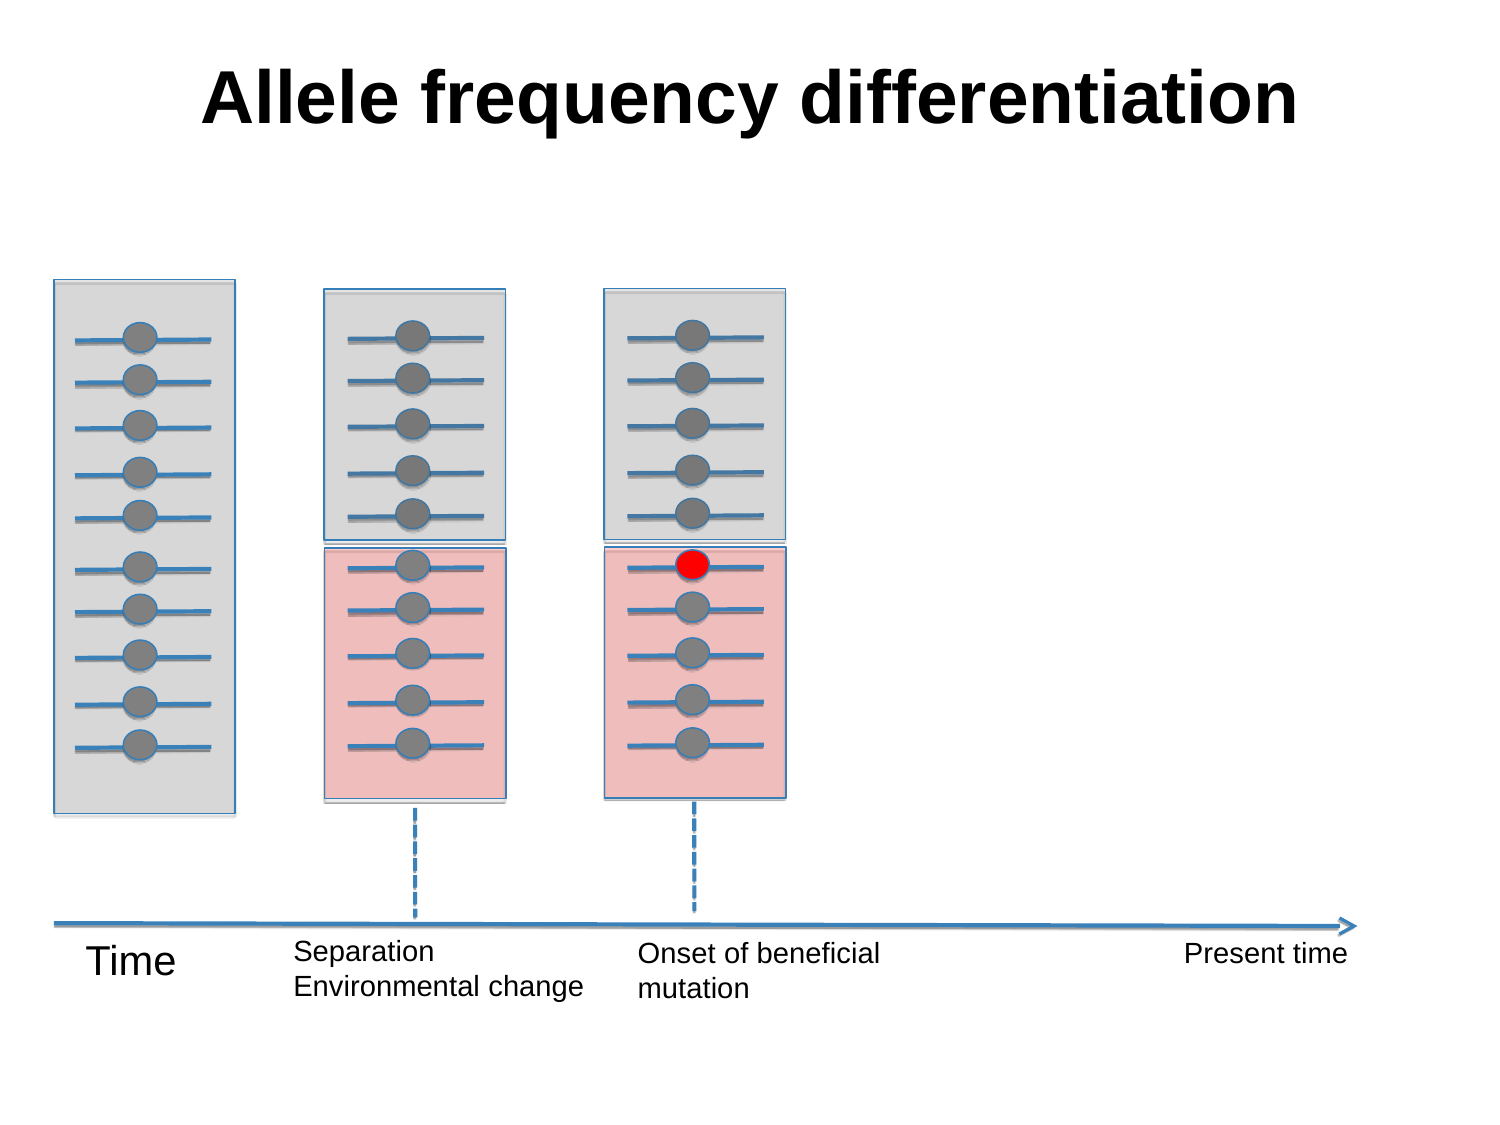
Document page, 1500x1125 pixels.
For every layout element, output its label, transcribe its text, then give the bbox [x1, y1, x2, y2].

text_box [324, 547, 506, 799]
text_box [53, 279, 236, 814]
text_box Present time [1169, 926, 1364, 977]
text_box [604, 288, 786, 540]
text_box [324, 289, 506, 540]
text_box Time [70, 926, 192, 991]
title Allele frequency differentiation [75, 0, 1425, 188]
text_box [604, 547, 786, 799]
text_box Onset of beneficial mutation [622, 926, 904, 1012]
text_box Separation Environmental change [278, 924, 600, 1010]
